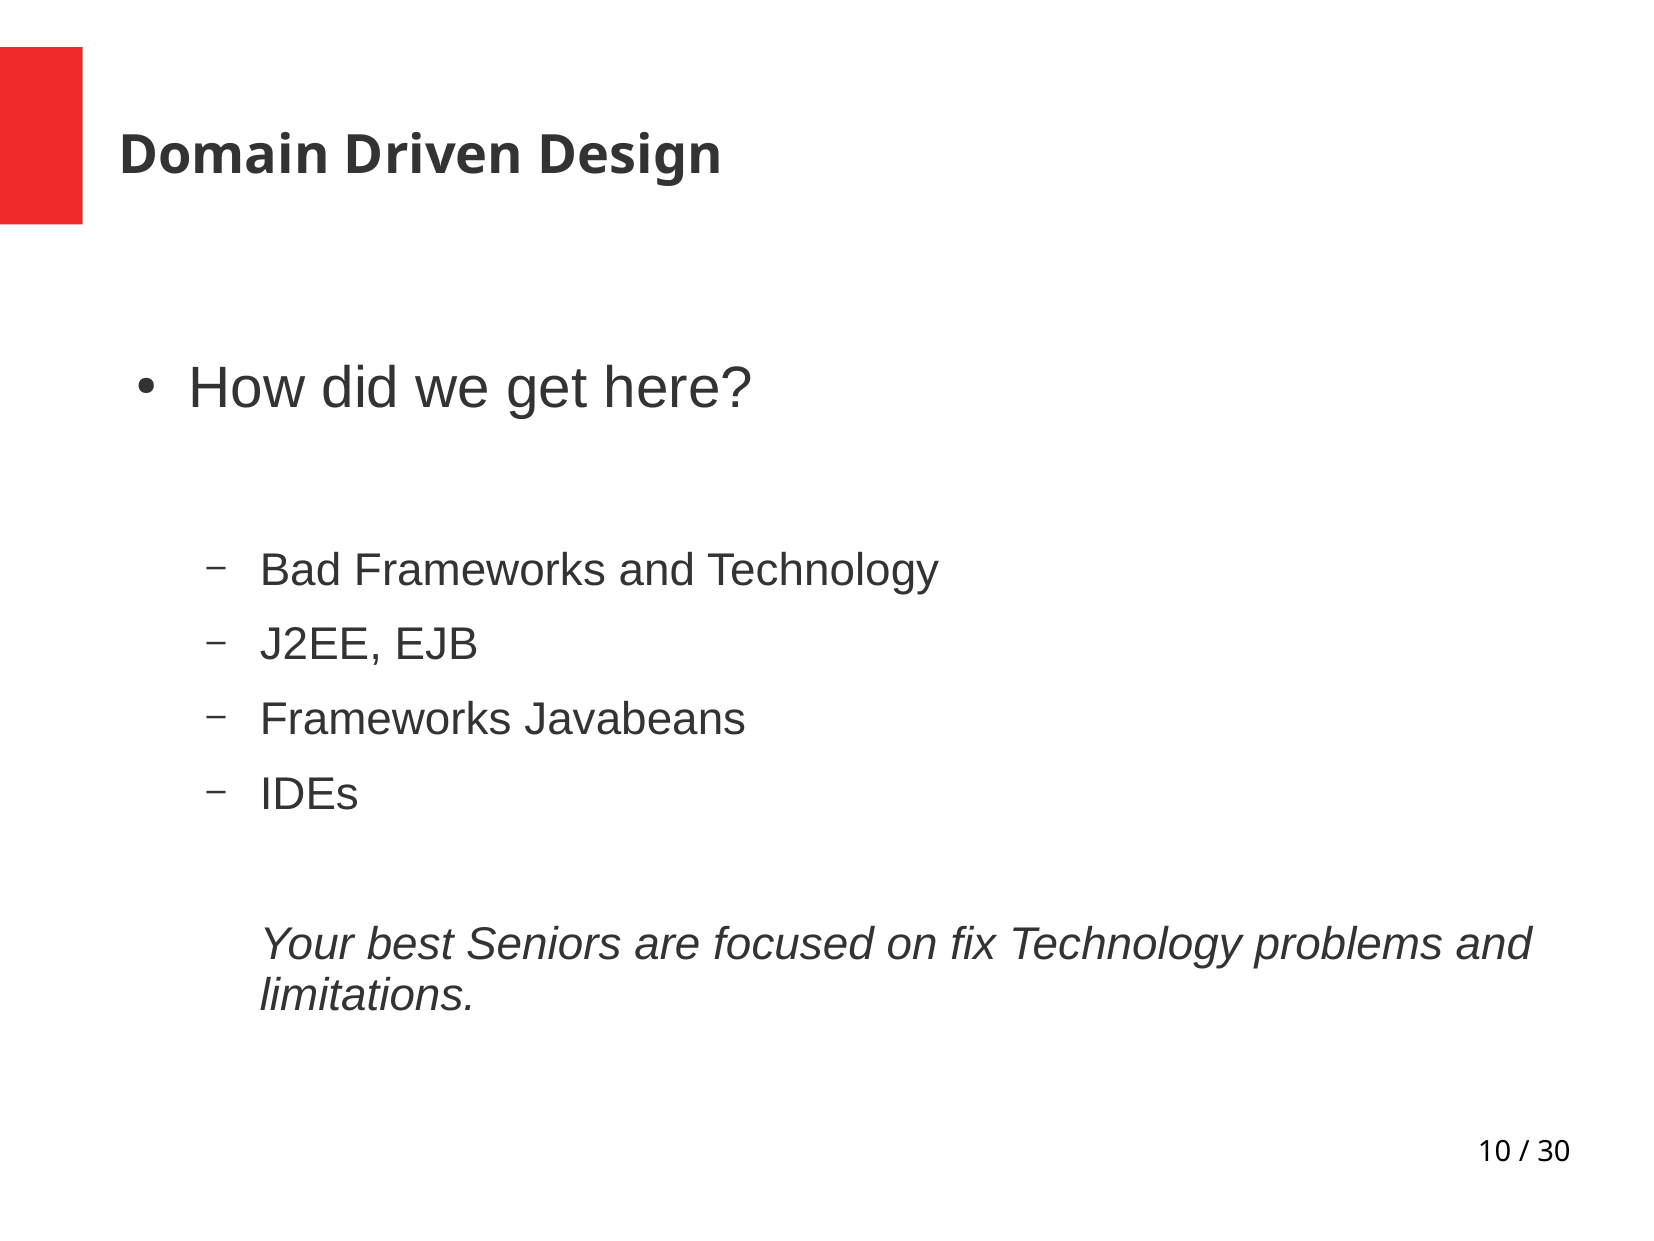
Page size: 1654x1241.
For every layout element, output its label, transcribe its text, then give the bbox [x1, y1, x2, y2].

list How did we get here? Bad Frameworks and Technology J2EE, EJB Frameworks Javabeans IDEs Your best Seniors are focused on fix Technology problems and limitations. [118, 354, 1536, 1074]
title Domain Driven Design [118, 49, 1571, 257]
